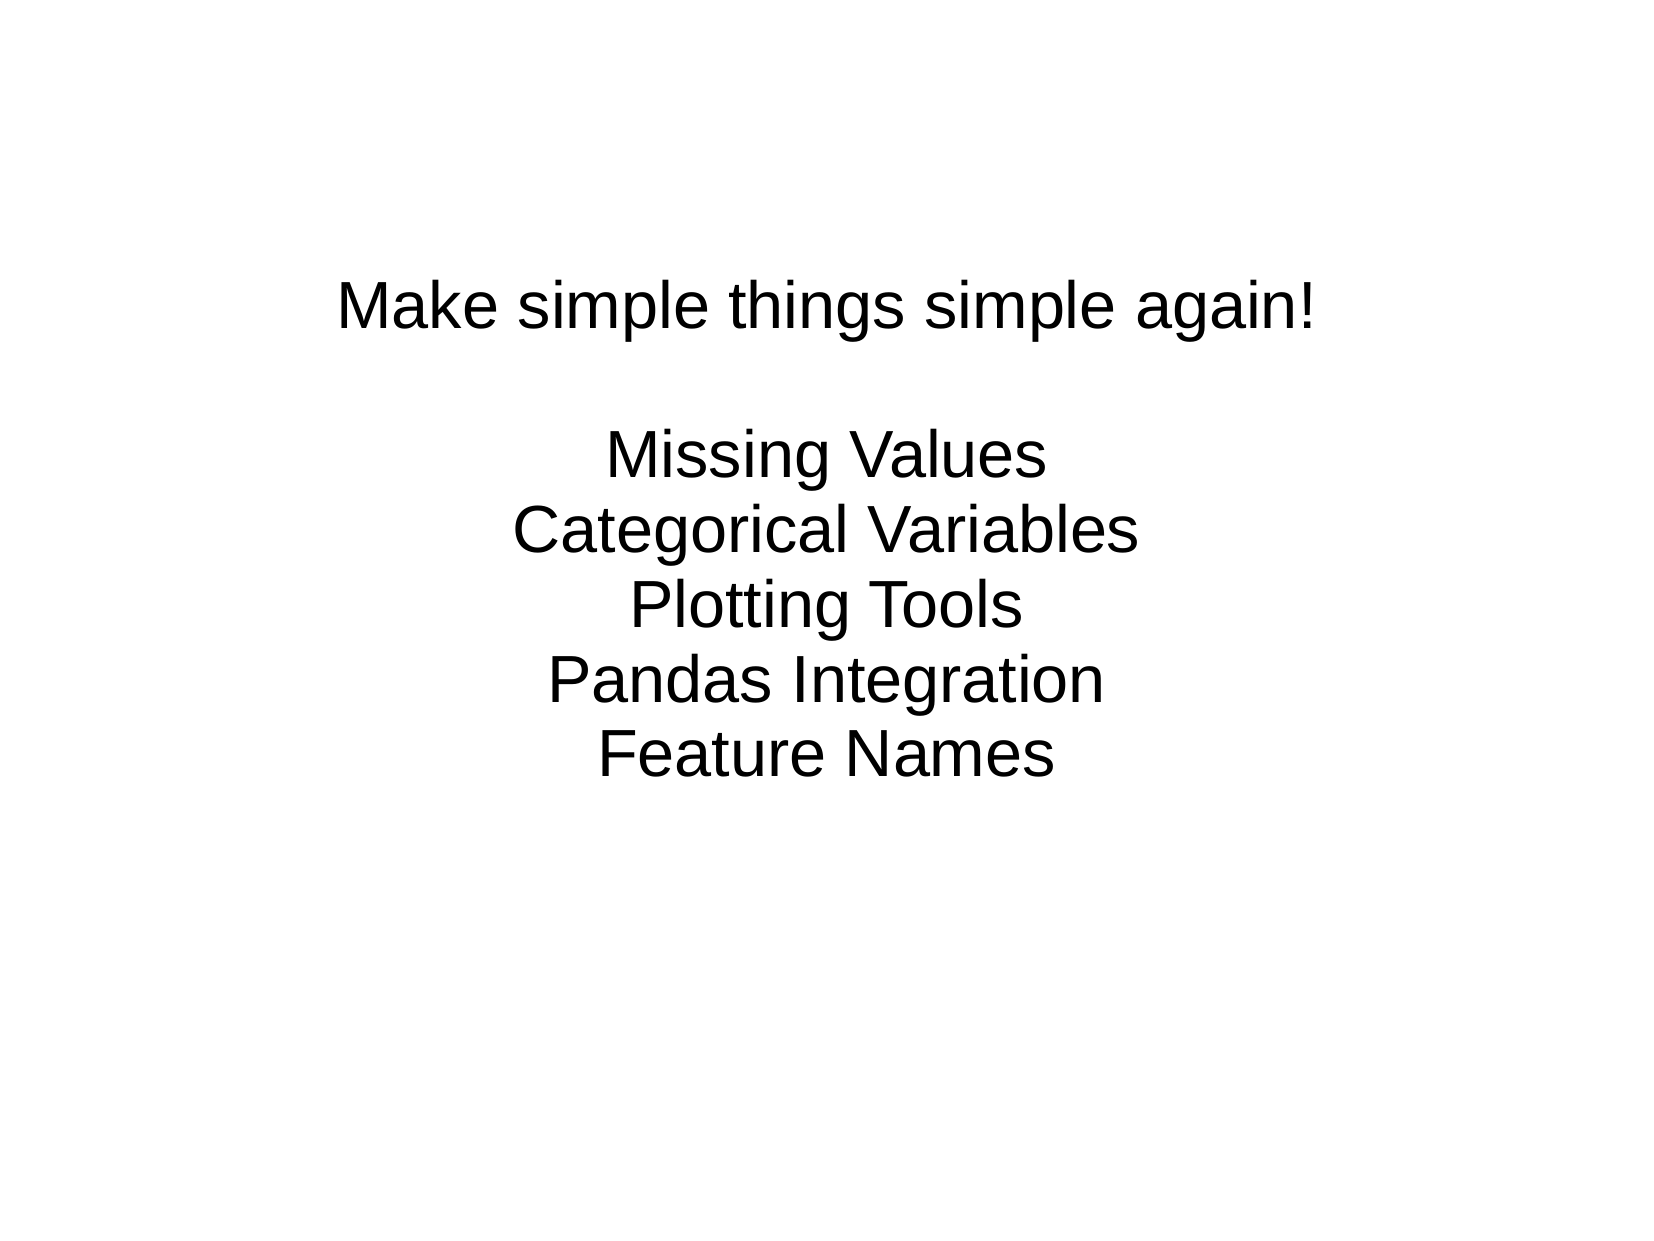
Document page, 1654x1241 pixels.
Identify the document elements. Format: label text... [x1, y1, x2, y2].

subtitle Make simple things simple again! Missing Values Categorical Variables Plotting Tools Pandas Integration Feature Names [82, 49, 1571, 1010]
